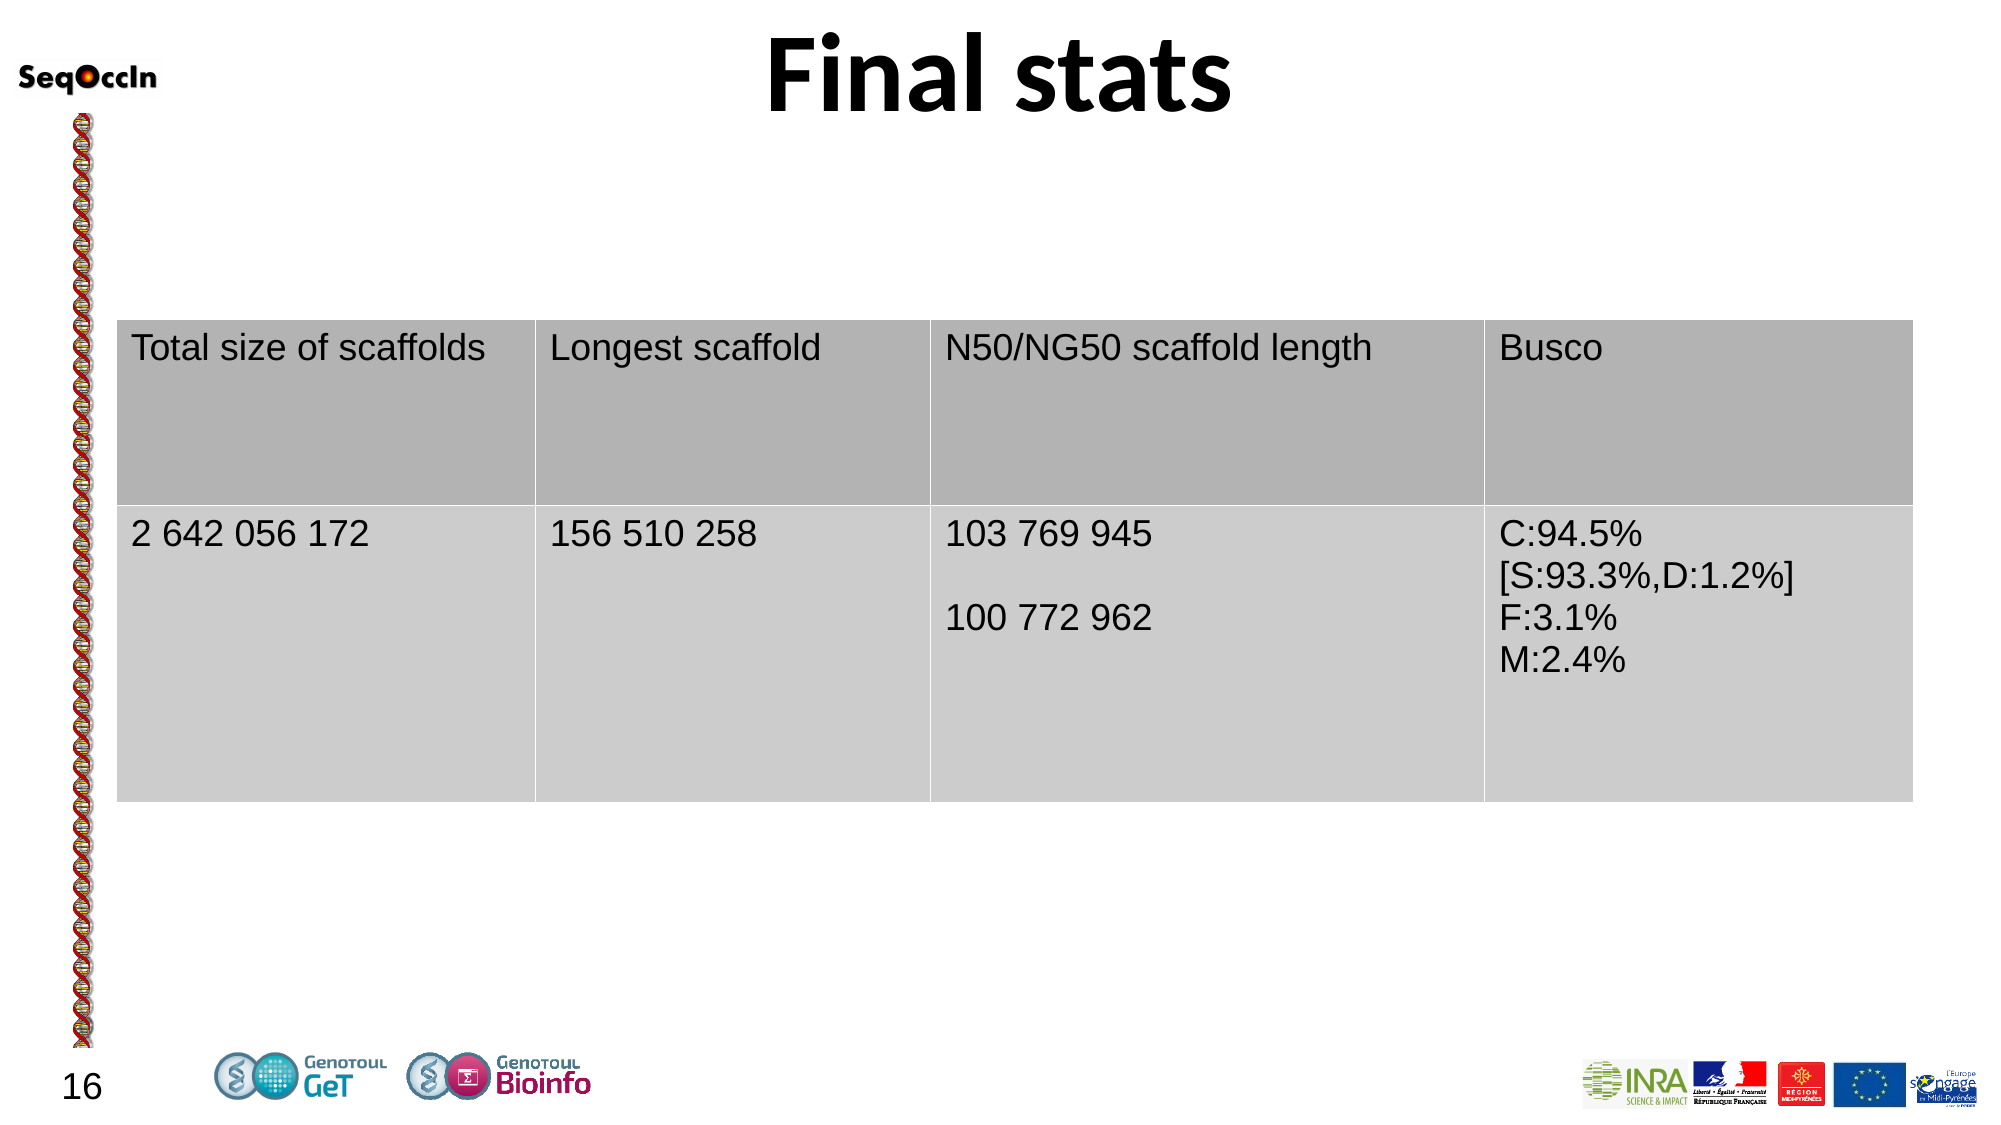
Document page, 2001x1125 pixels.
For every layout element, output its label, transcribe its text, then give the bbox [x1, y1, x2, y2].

picture [1832, 1061, 1983, 1111]
table_cell C:94.5%[S:93.3%,D:1.2%] F:3.1% M:2.4% [1485, 506, 1913, 802]
table_header Busco [1485, 320, 1913, 505]
picture [1581, 1059, 1689, 1109]
table_cell 156 510 258 [536, 506, 930, 802]
table_header Total size of scaffolds [117, 320, 535, 505]
table_header N50/NG50 scaffold length [931, 320, 1484, 505]
picture [400, 1046, 597, 1106]
table_header Longest scaffold [536, 320, 930, 505]
picture [1778, 1062, 1825, 1106]
picture [13, 58, 162, 99]
table_cell 103 769 945 100 772 962 [931, 506, 1484, 802]
picture [73, 113, 91, 1048]
title Final stats [256, 24, 1745, 142]
picture [208, 1046, 392, 1106]
table_cell 2 642 056 172 [117, 506, 535, 802]
